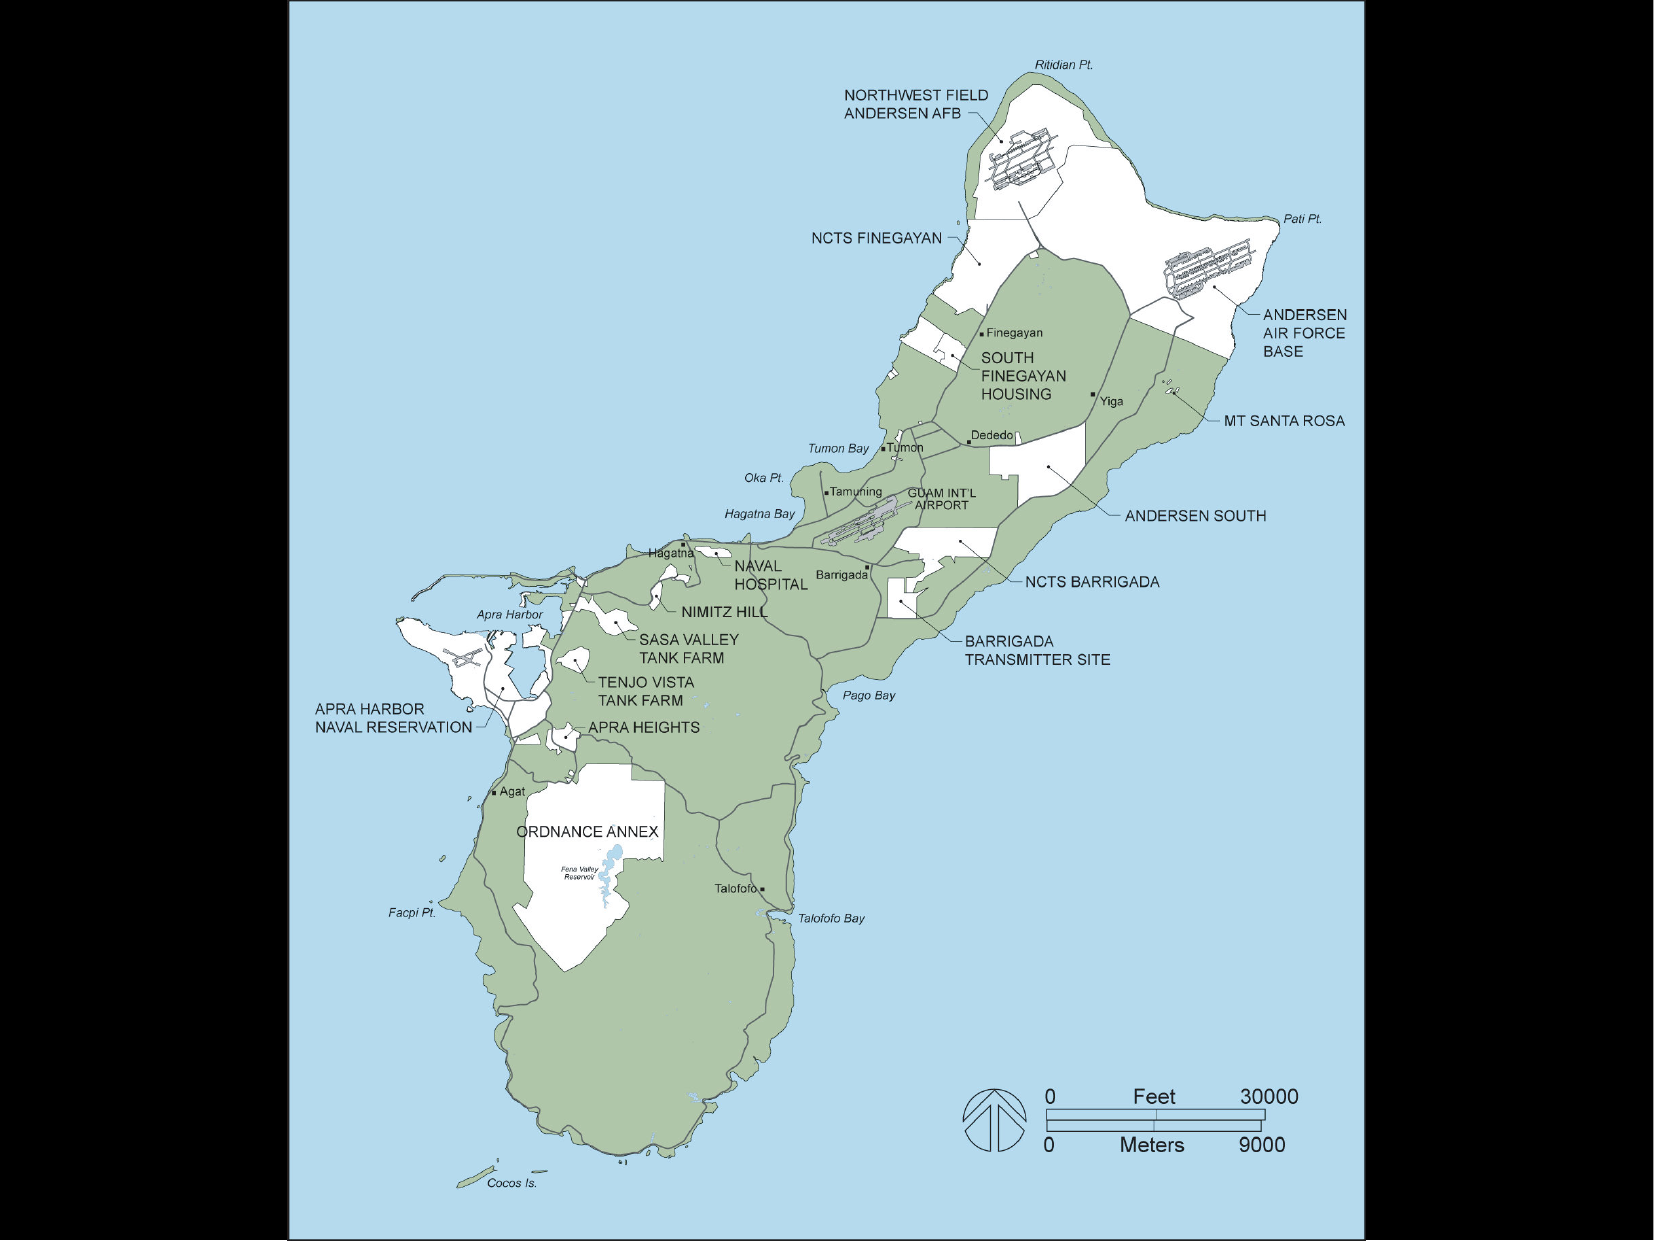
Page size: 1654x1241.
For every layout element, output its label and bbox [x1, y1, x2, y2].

picture [287, 0, 1366, 1241]
